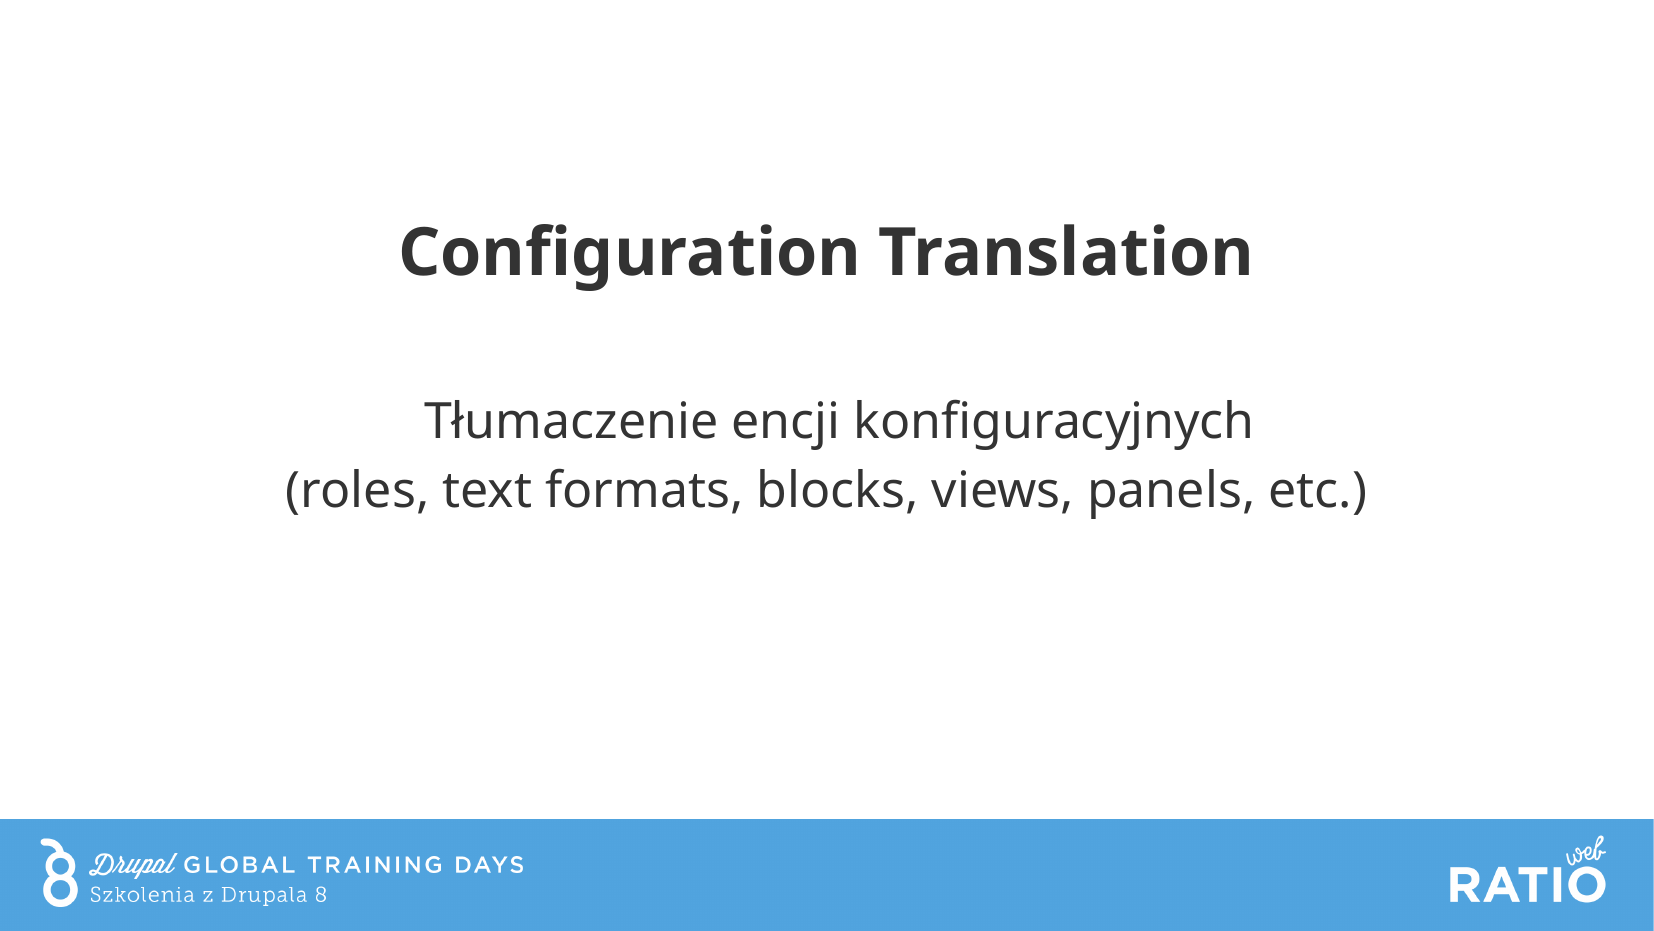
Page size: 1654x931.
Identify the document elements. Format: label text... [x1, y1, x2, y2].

subtitle Configuration Translation Tłumaczenie encji konfiguracyjnych (roles, text formats, blocks, views, panels, etc.) [82, 37, 1571, 758]
picture [0, 0, 1654, 931]
